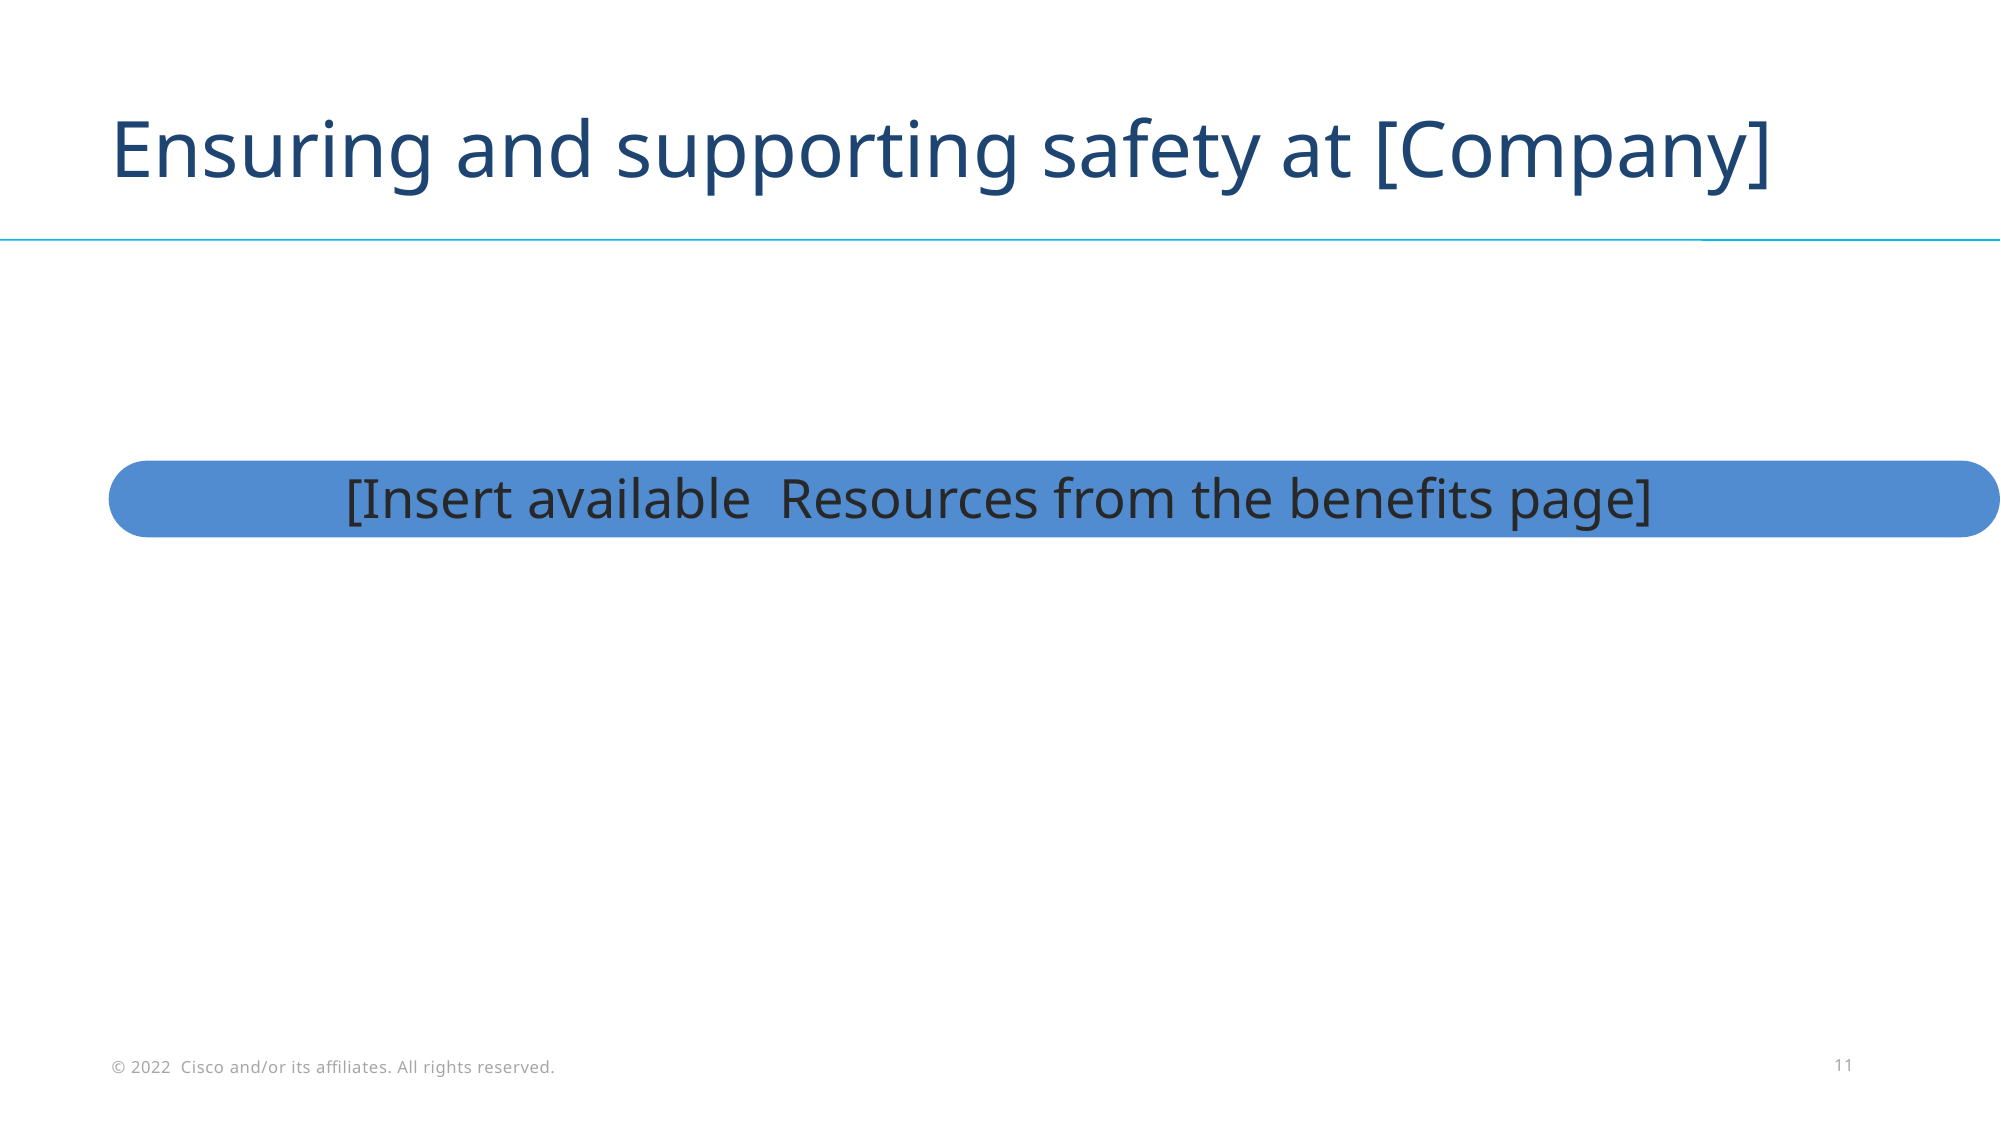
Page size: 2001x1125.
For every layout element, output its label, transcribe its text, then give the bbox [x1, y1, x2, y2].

title Ensuring and supporting safety at [Company] [95, 74, 1922, 235]
text_box [Insert available Resources from the benefits page] [299, 456, 1701, 537]
text_box [108, 460, 2000, 538]
